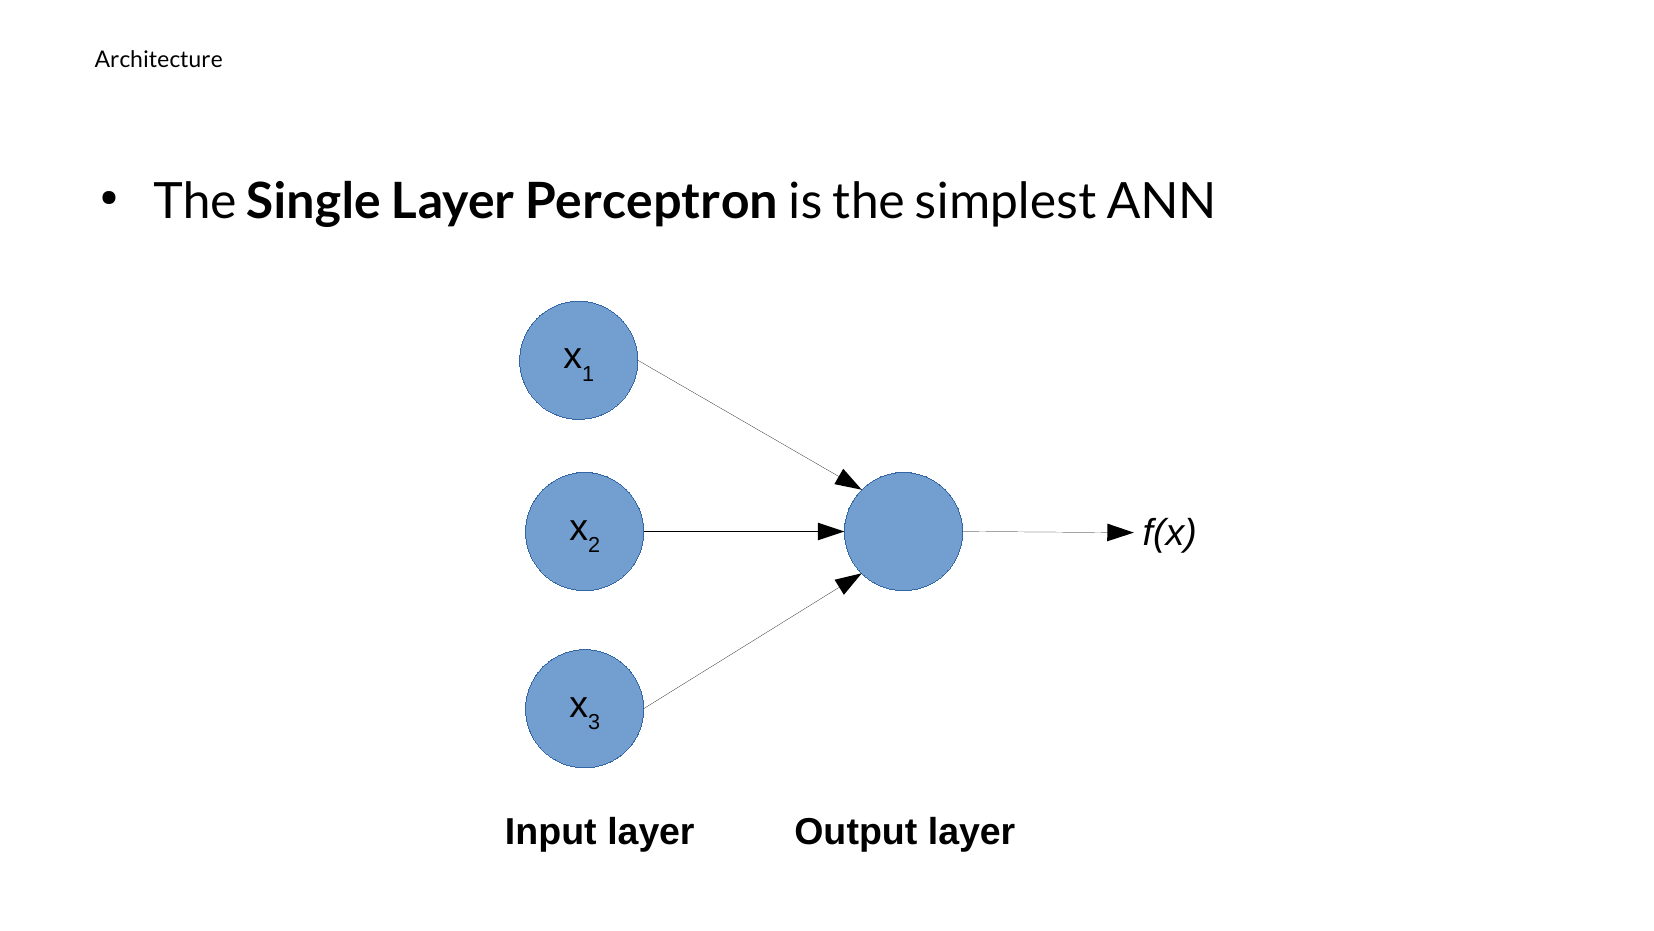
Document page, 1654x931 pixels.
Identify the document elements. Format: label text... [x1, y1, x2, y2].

title Architecture [94, 0, 1583, 119]
text_box x1 [519, 301, 638, 420]
text_box f(x) [1127, 504, 1258, 562]
list The Single Layer Perceptron is the simplest ANN [82, 169, 1571, 792]
text_box x3 [525, 649, 644, 768]
text_box x2 [525, 472, 644, 591]
text_box Output layer [779, 803, 1040, 931]
text_box Input layer [490, 803, 710, 860]
text_box [844, 472, 963, 591]
